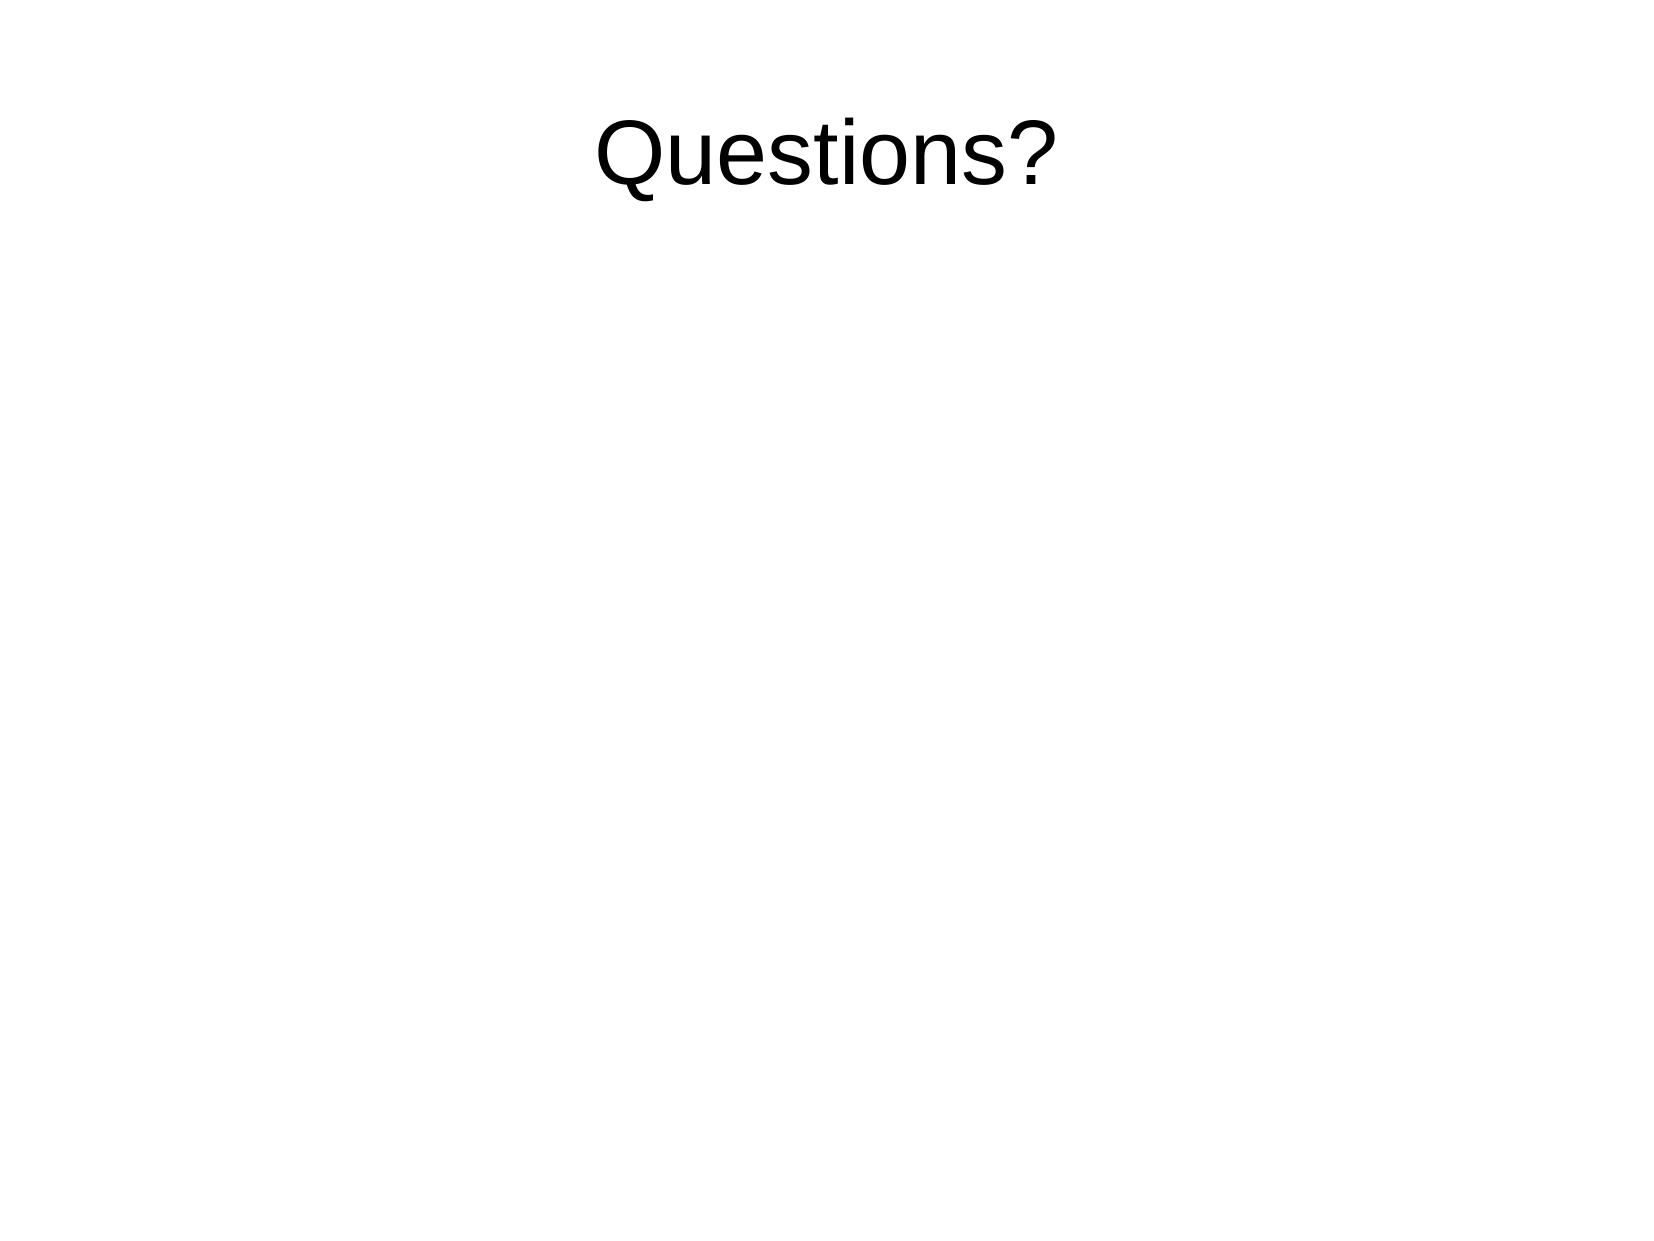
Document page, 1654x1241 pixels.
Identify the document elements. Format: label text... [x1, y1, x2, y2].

title Questions? [82, 49, 1571, 257]
